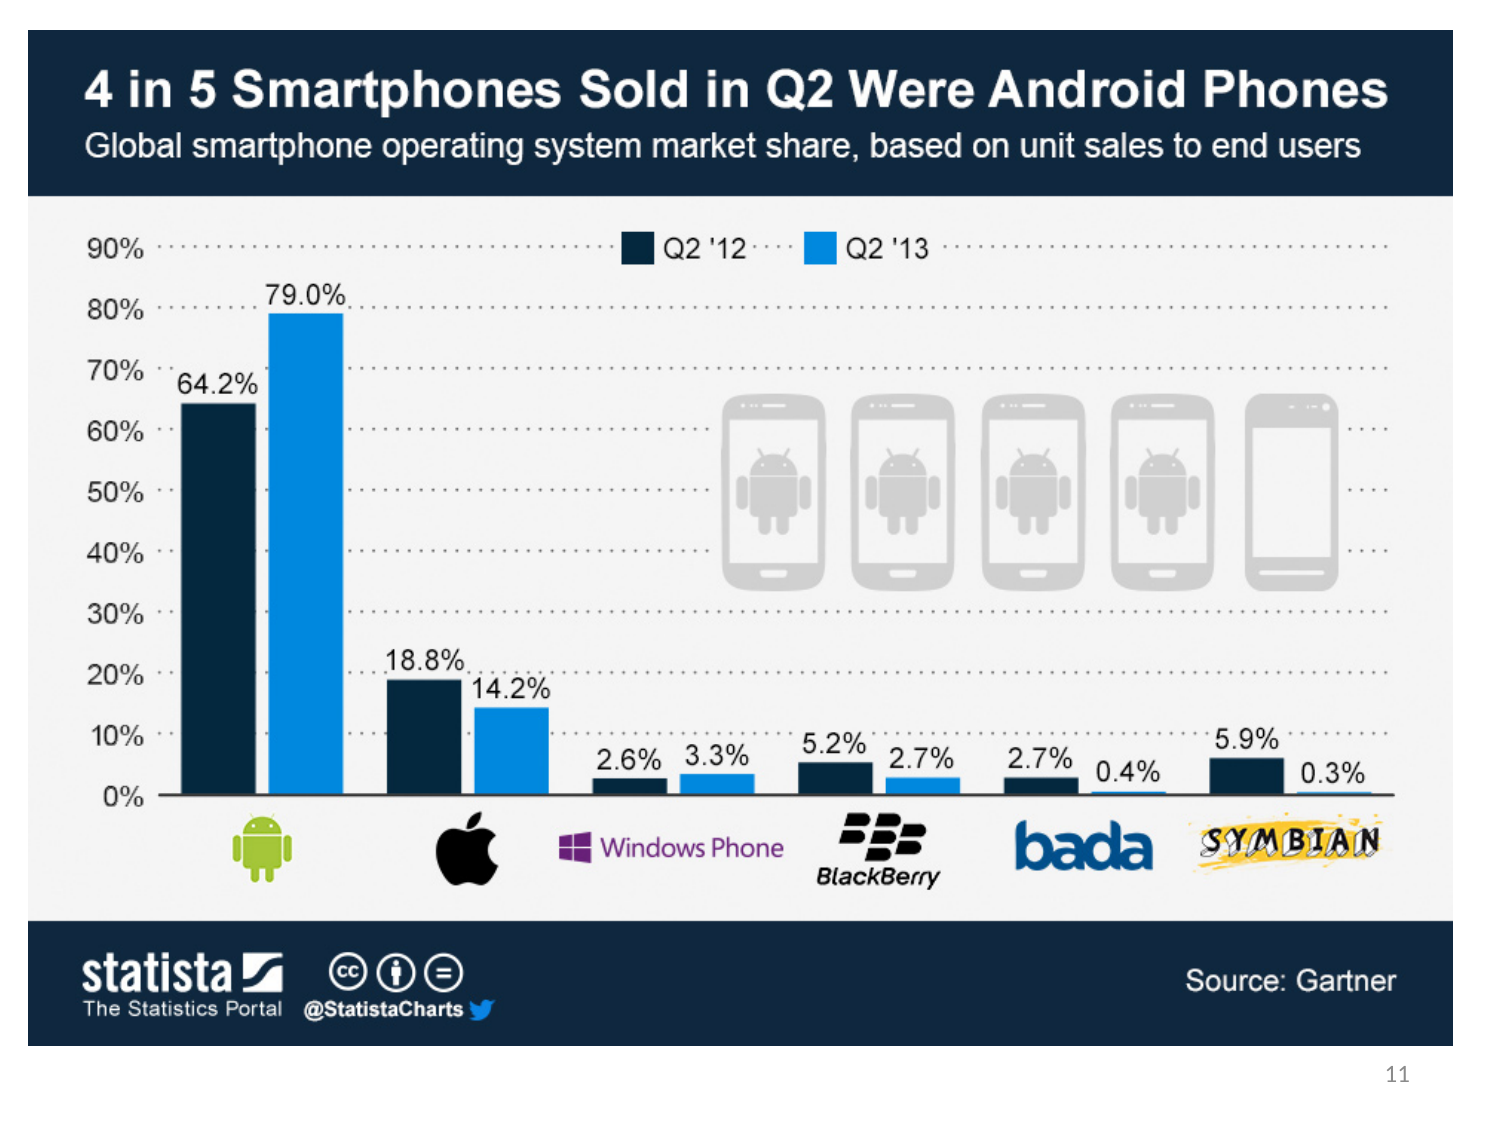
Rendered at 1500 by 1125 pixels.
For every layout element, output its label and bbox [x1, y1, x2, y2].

picture [28, 30, 1453, 1046]
